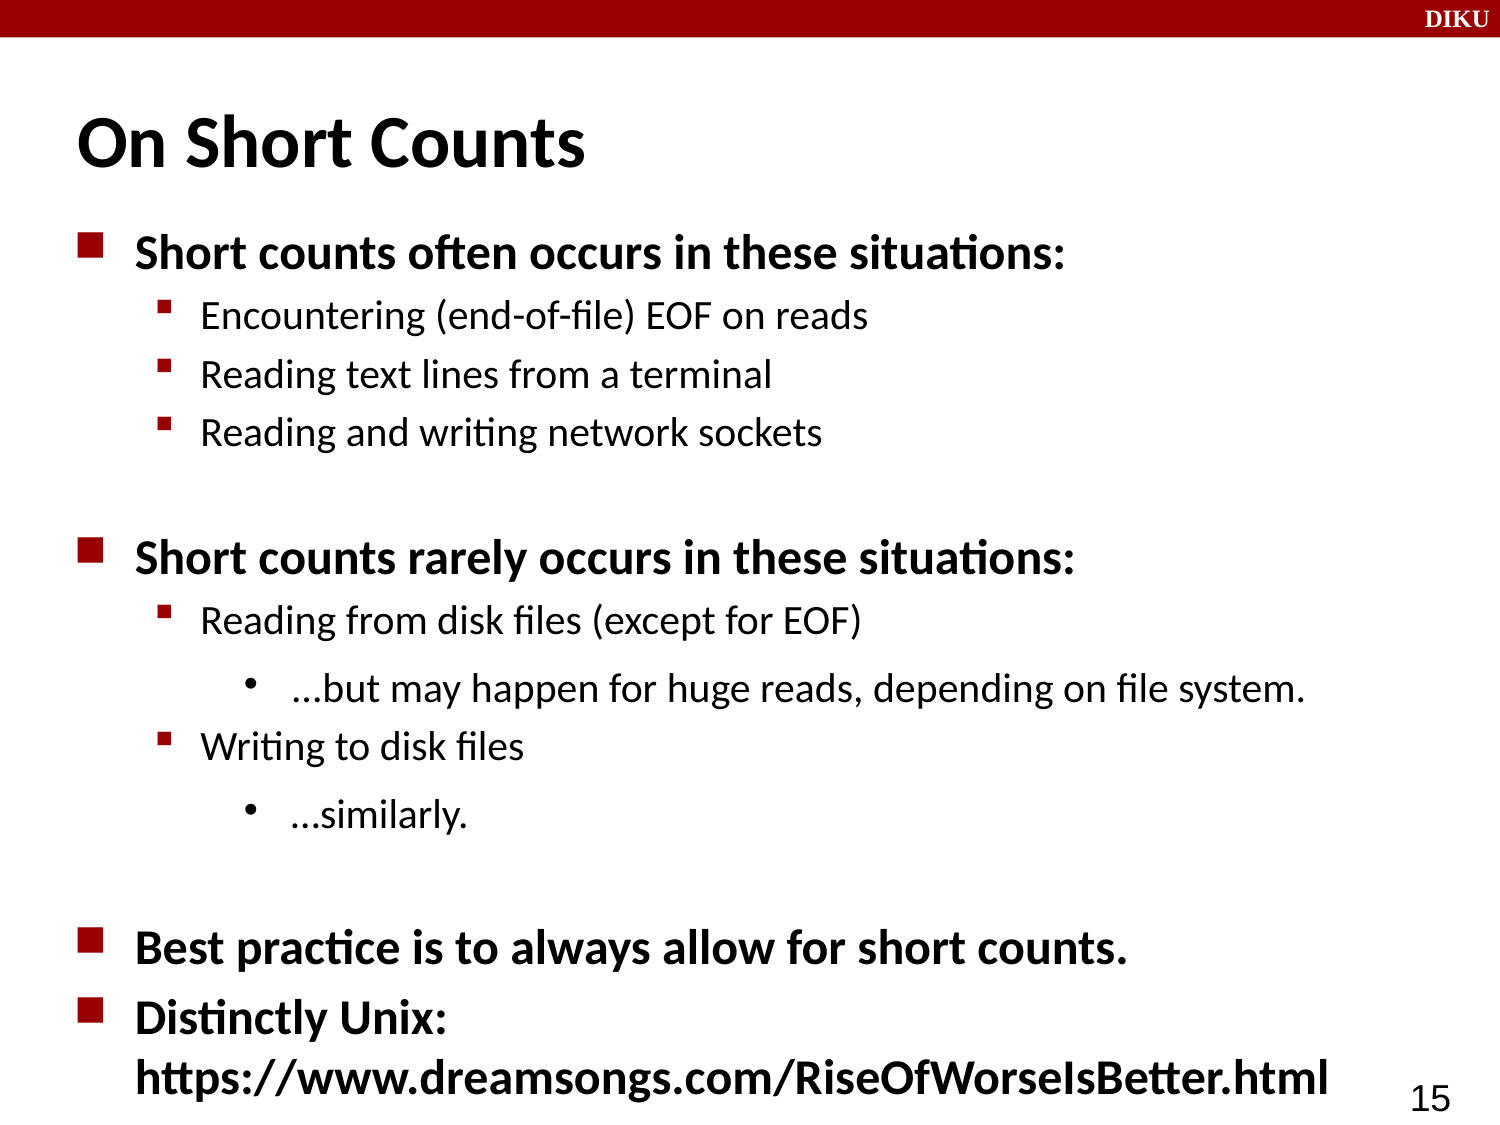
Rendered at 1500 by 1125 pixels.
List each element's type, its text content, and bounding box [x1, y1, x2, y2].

text_box On Short Counts [62, 74, 1308, 200]
text_box Short counts often occurs in these situations: Encountering (end-of-file) EOF on reads Reading text lines from a terminal Reading and writing network sockets Short counts rarely occurs in these situations: Reading from disk files (except for EOF) ...but may happen for huge reads, depending on file system. Writing to disk files …similarly. Best practice is to always allow for short counts. Distinctly Unix: https://www.dreamsongs.com/RiseOfWorseIsBetter.html [63, 212, 1359, 1028]
